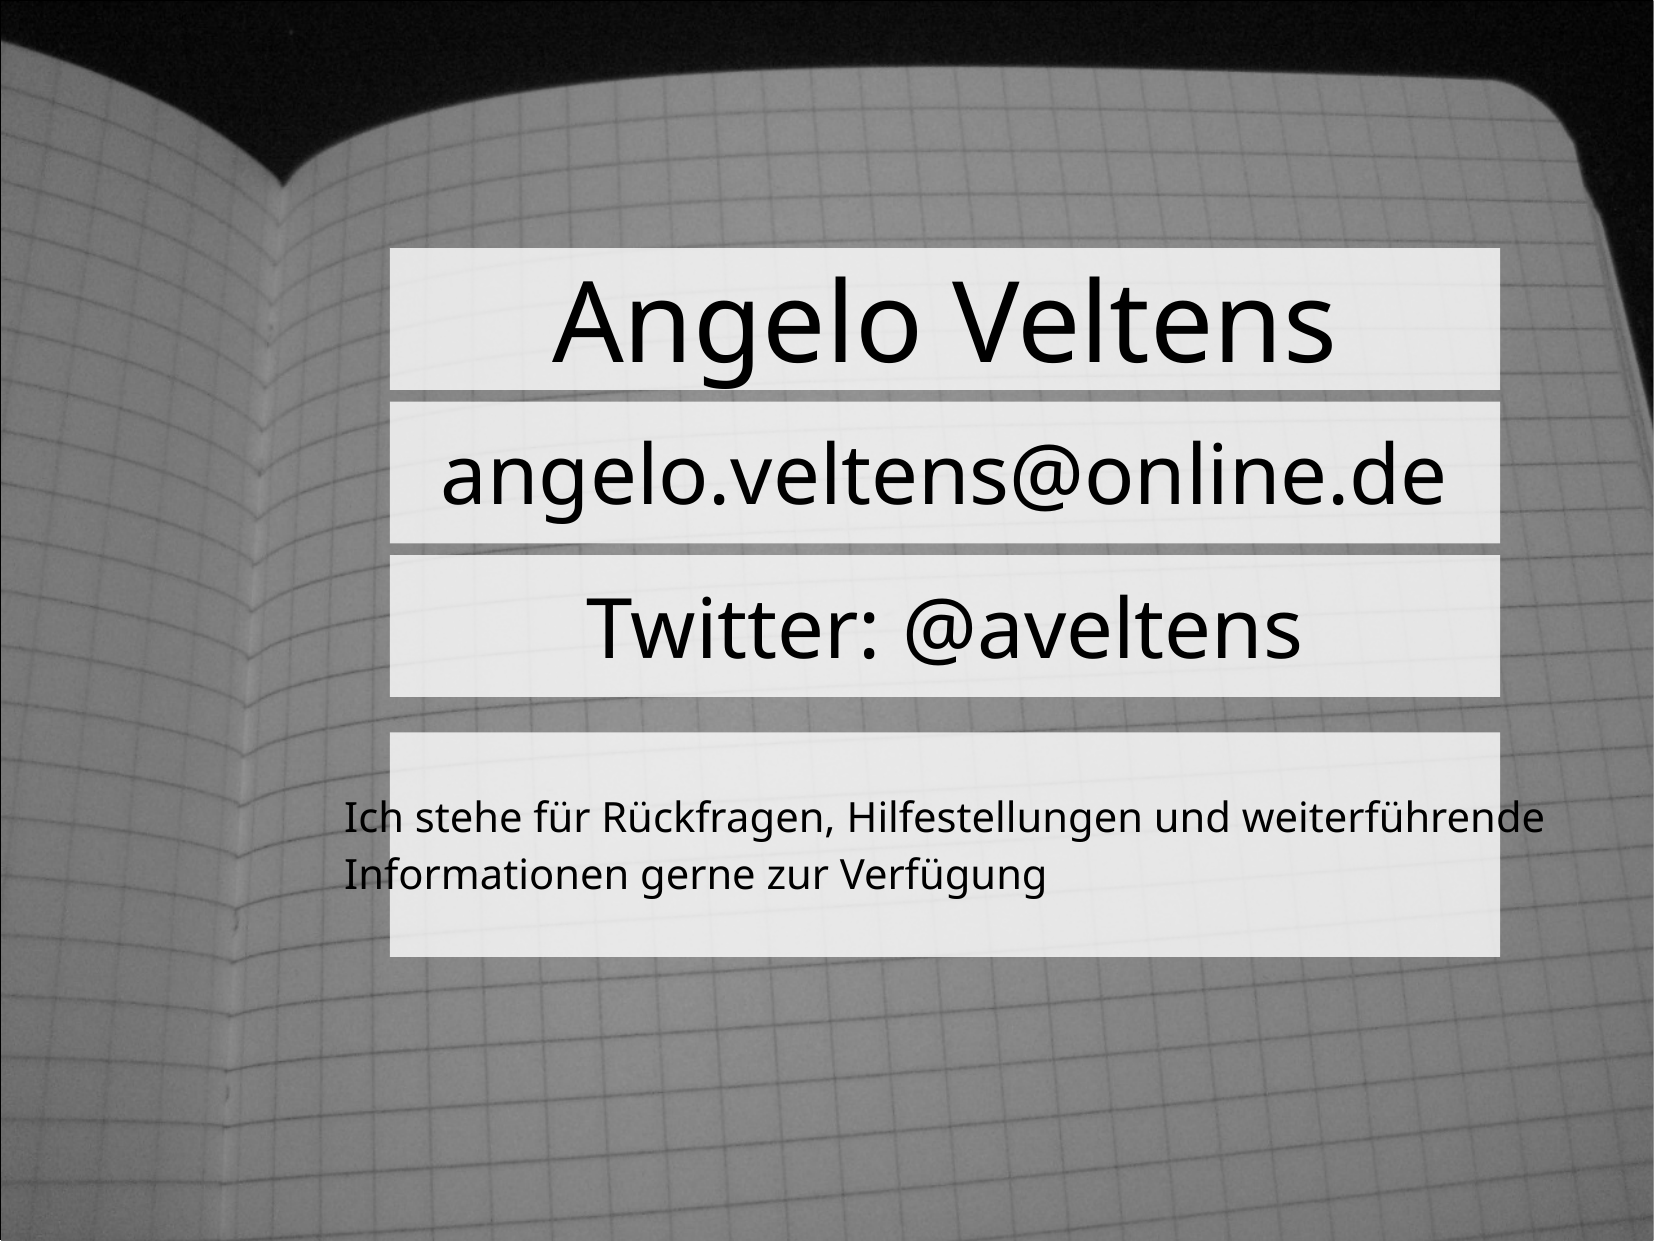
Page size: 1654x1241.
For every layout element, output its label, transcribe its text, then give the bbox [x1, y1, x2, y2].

text_box Twitter: @aveltens [389, 555, 1501, 697]
text_box Ich stehe für Rückfragen, Hilfestellungen und weiterführende Informationen gerne zur Verfügung [389, 732, 1501, 957]
picture [1, 1, 1654, 1241]
text_box angelo.veltens@online.de [389, 401, 1501, 544]
text_box Angelo Veltens [389, 248, 1501, 390]
